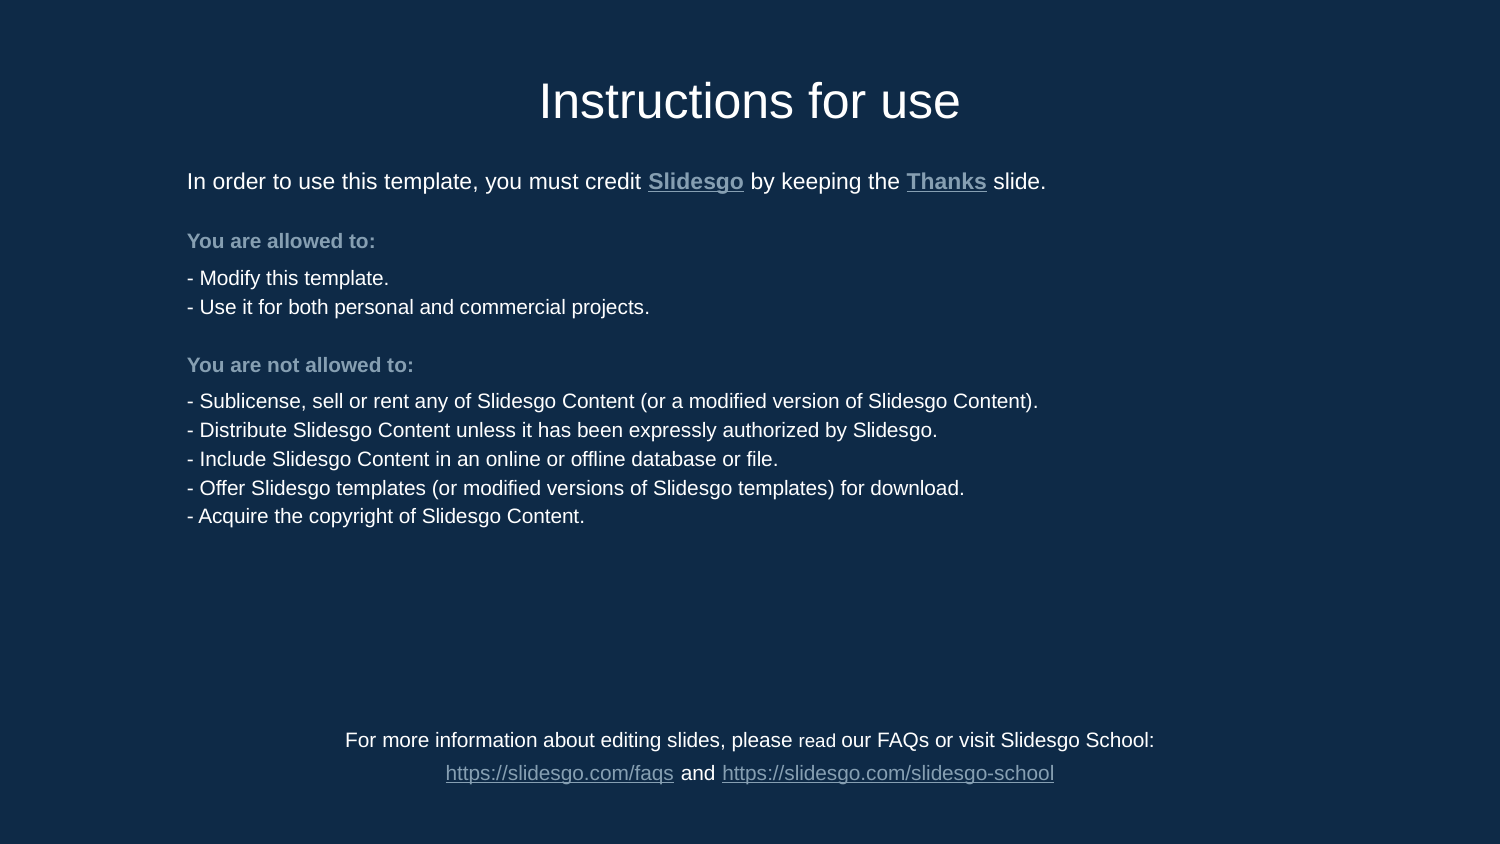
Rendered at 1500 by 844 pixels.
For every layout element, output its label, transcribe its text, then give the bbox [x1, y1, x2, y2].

text_box Instructions for use [171, 53, 1328, 133]
text_box In order to use this template, you must credit Slidesgo by keeping the Thanks slide. You are allowed to: - Modify this template. - Use it for both personal and commercial projects. You are not allowed to: - Sublicense, sell or rent any of Slidesgo Content (or a modified version of Slidesgo Content). - Distribute Slidesgo Content unless it has been expressly authorized by Slidesgo. - Include Slidesgo Content in an online or offline database or file. - Offer Slidesgo templates (or modified versions of Slidesgo templates) for download. - Acquire the copyright of Slidesgo Content. [171, 148, 1328, 589]
text_box For more information about editing slides, please read our FAQs or visit Slidesgo School: https://slidesgo.com/faqs and https://slidesgo.com/slidesgo-school [171, 707, 1328, 780]
